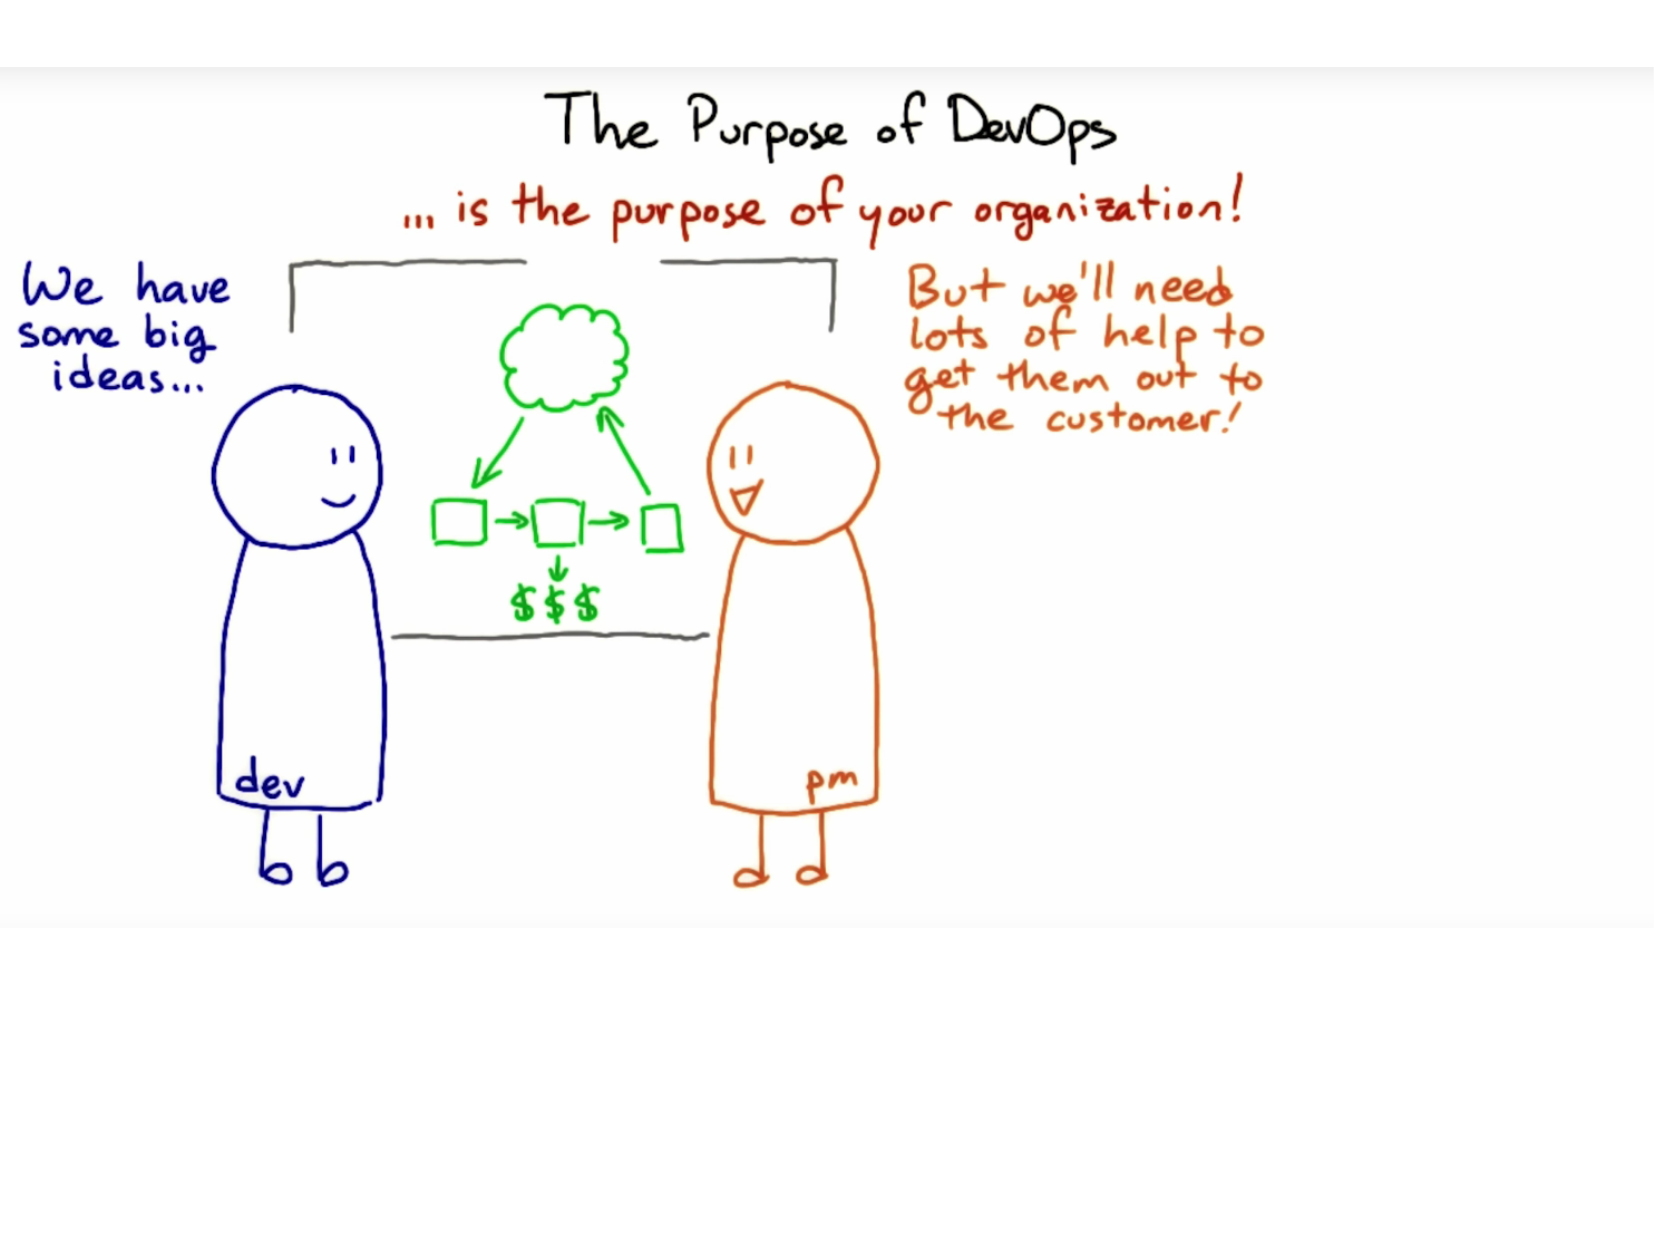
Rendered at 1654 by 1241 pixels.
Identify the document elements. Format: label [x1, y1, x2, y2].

picture [0, 67, 1654, 928]
